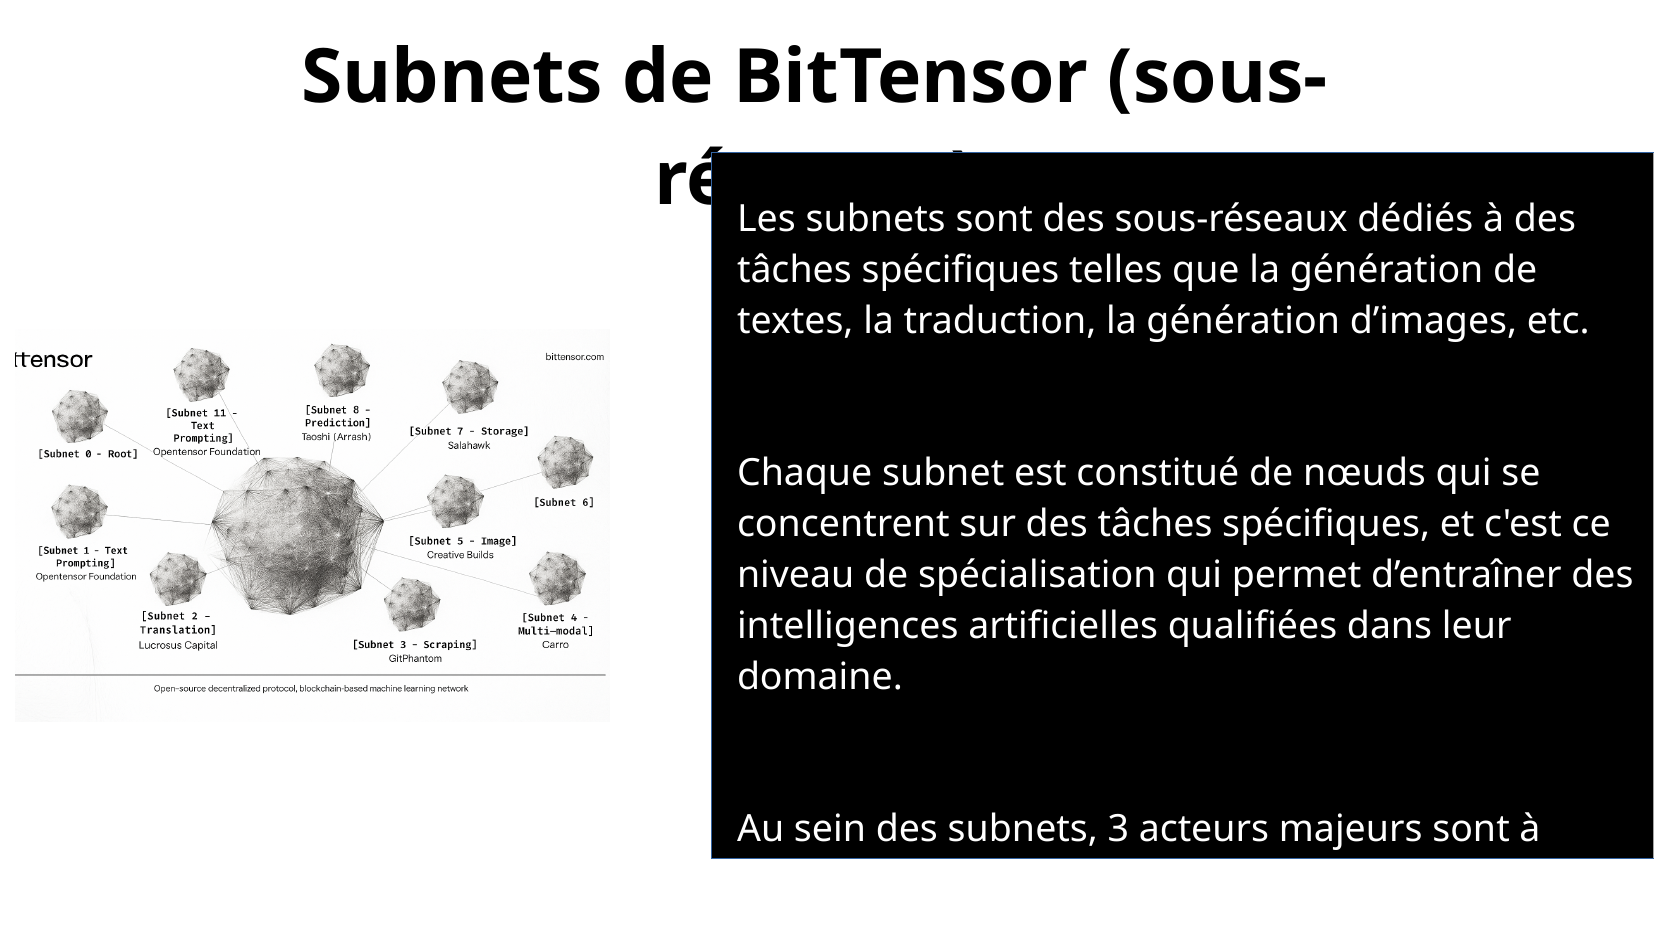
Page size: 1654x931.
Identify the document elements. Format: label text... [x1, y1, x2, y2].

text_box [711, 152, 1654, 859]
picture [15, 329, 610, 722]
text_box Subnets de BitTensor (sous-réseaux) [185, 14, 1445, 105]
text_box Les subnets sont des sous-réseaux dédiés à des tâches spécifiques telles que la génération de textes, la traduction, la génération d’images, etc. Chaque subnet est constitué de nœuds qui se concentrent sur des tâches spécifiques, et c'est ce niveau de spécialisation qui permet d’entraîner des intelligences artificielles qualifiées dans leur domaine. Au sein des subnets, 3 acteurs majeurs sont à l’œuvre : les mineurs, les validateurs et les utilisateurs. [722, 184, 1654, 803]
